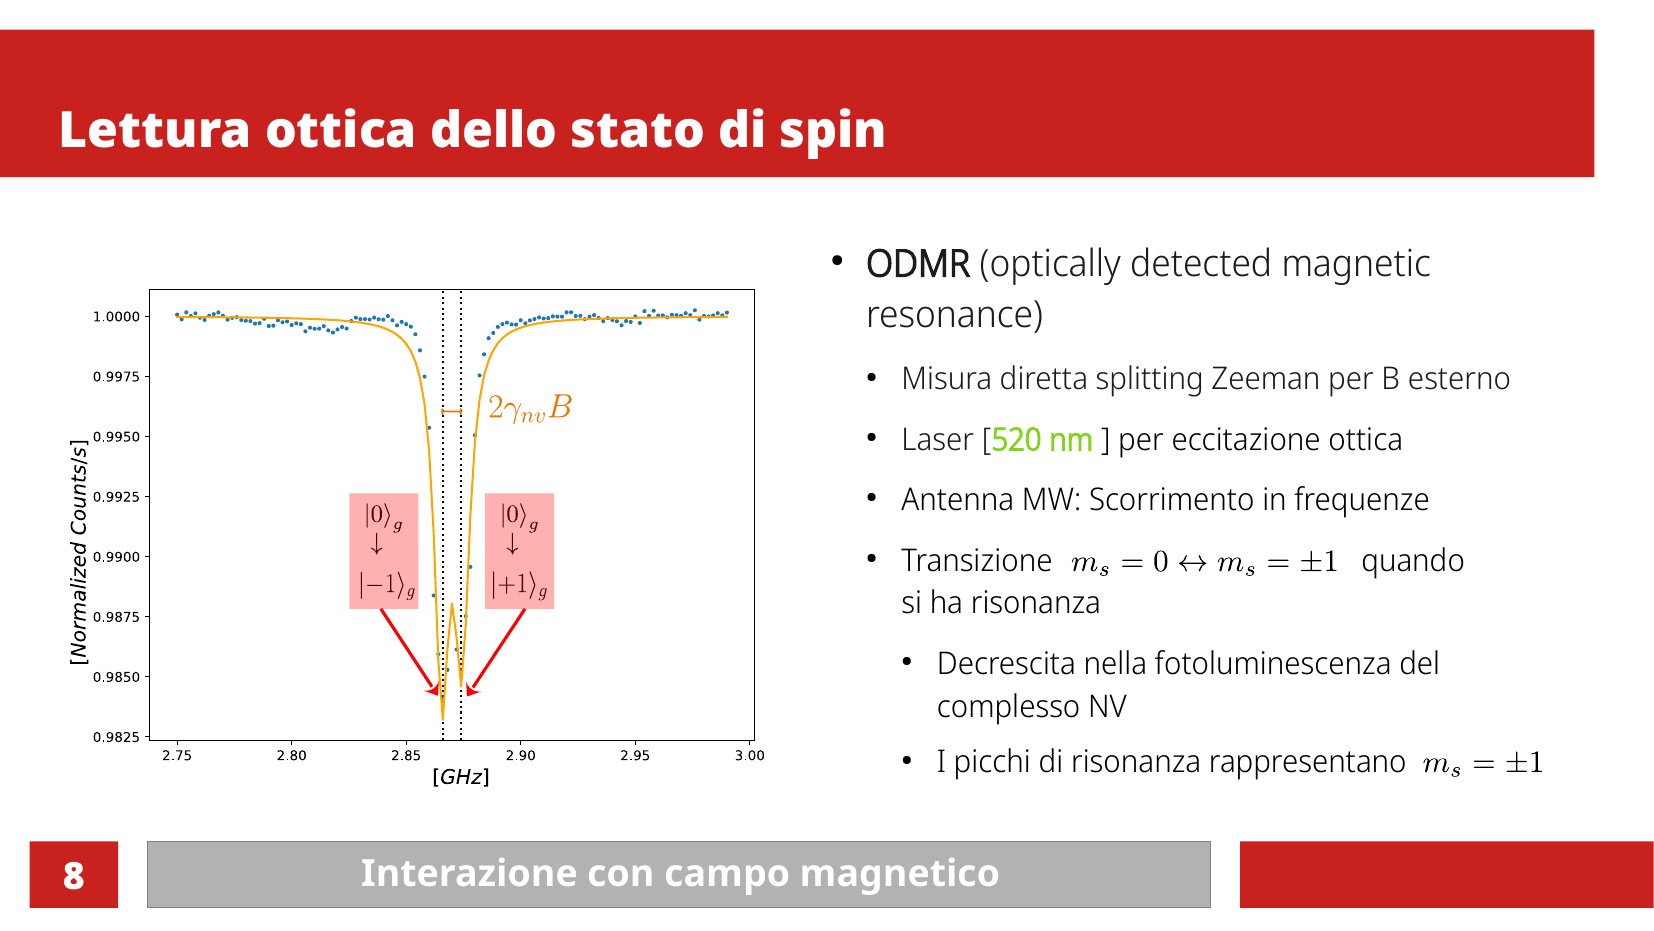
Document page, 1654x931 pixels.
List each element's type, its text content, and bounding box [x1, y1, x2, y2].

title Lettura ottica dello stato di spin [59, 44, 1595, 163]
text_box Interazione con campo magnetico [155, 838, 1206, 905]
text_box [485, 493, 555, 609]
list ODMR (optically detected magnetic resonance) Misura diretta splitting Zeeman per B esterno Laser [520 nm ] per eccitazione ottica Antenna MW: Scorrimento in frequenze Transizione quando si ha risonanza Decrescita nella fotoluminescenza del complesso NV I picchi di risonanza rappresentano [832, 221, 1566, 798]
text_box [349, 493, 419, 609]
picture [24, 221, 832, 836]
text_box [1071, 550, 1337, 576]
text_box [1423, 751, 1542, 777]
